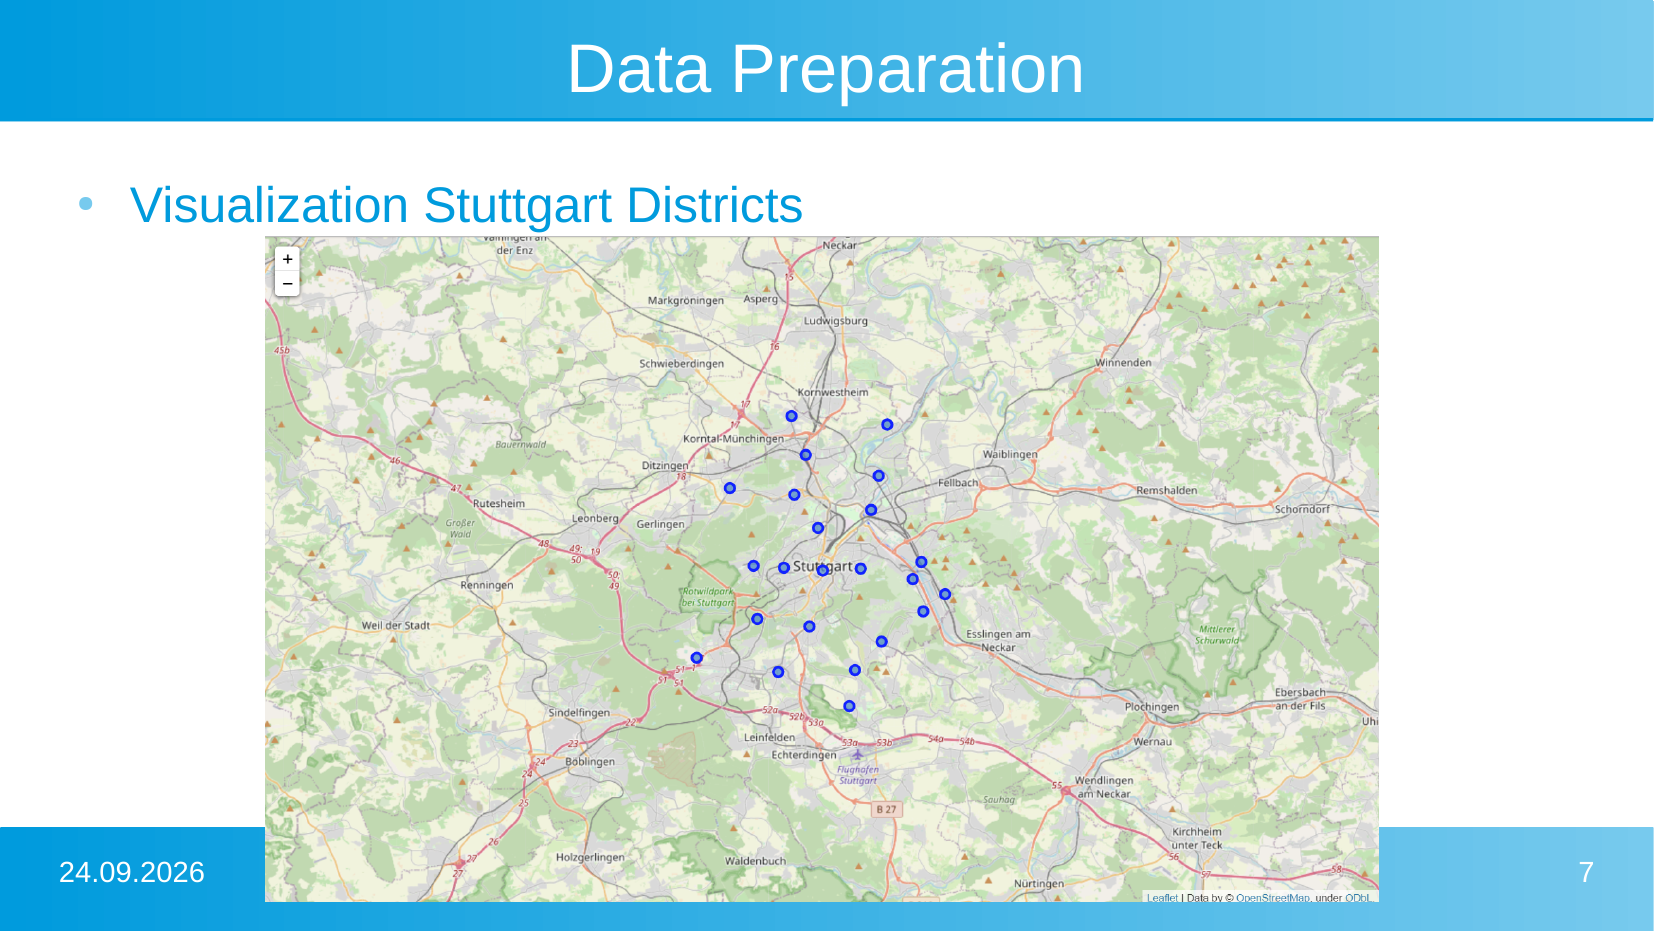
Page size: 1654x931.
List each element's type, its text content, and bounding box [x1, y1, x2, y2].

title Data Preparation [59, 29, 1595, 108]
picture [265, 236, 1379, 902]
list Visualization Stuttgart Districts [59, 177, 1595, 768]
